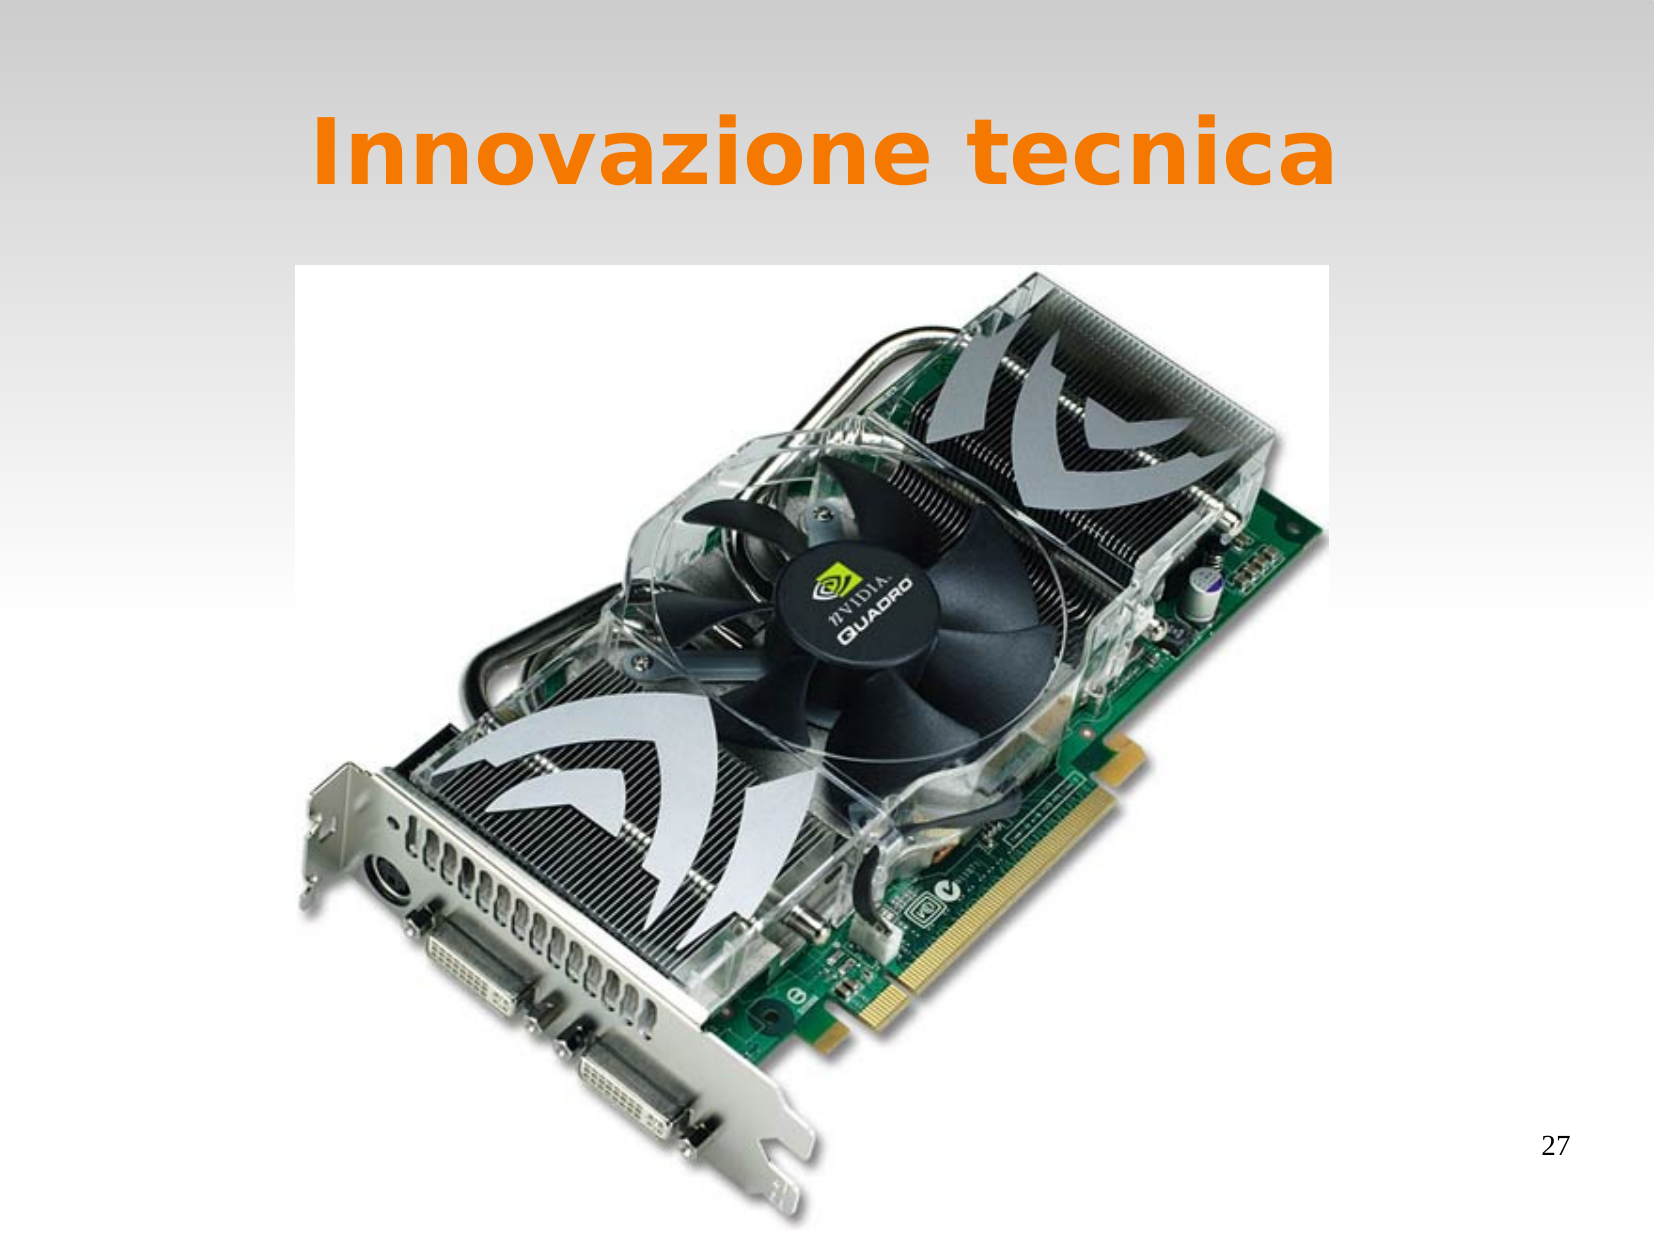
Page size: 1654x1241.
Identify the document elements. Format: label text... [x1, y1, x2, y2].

picture [295, 265, 1329, 1230]
title Innovazione tecnica [82, 56, 1571, 250]
